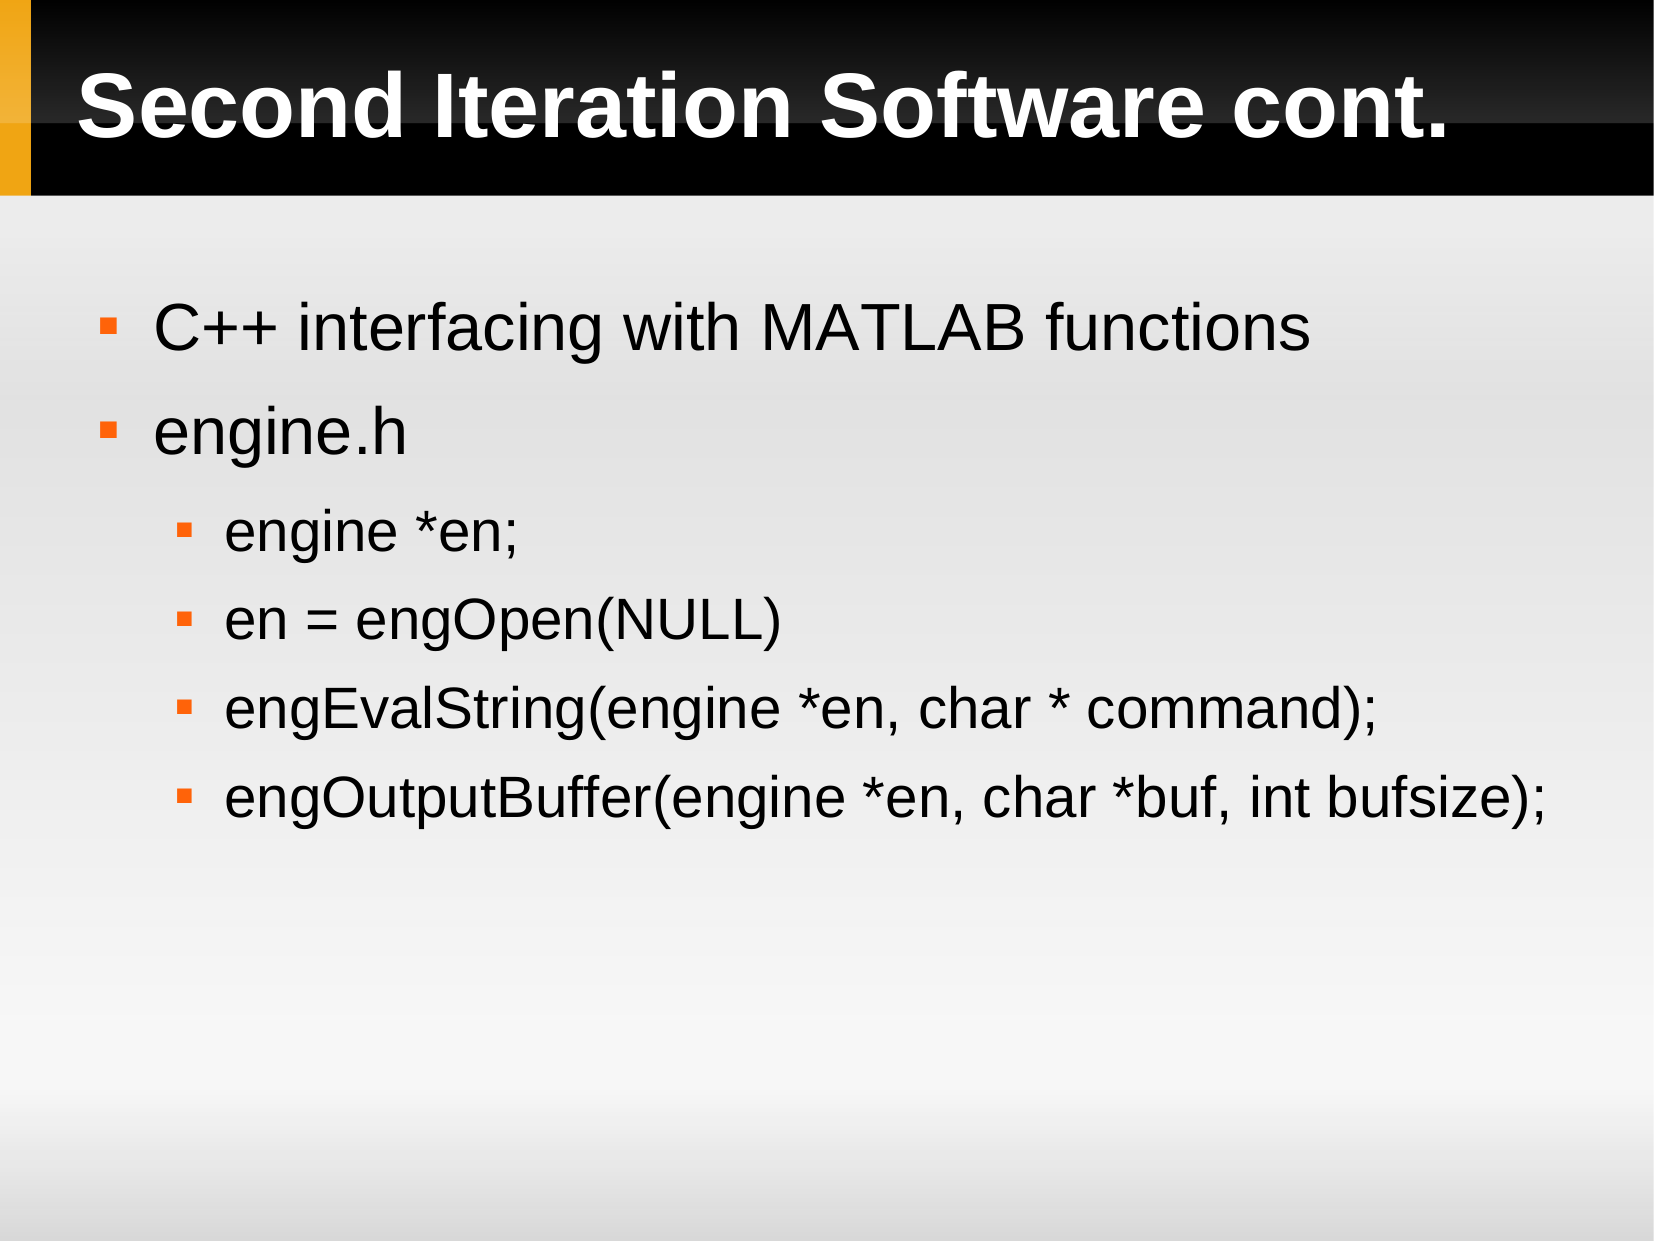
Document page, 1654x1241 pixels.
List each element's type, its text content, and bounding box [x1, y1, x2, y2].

picture [0, 0, 1654, 1241]
title Second Iteration Software cont. [76, 0, 1565, 208]
list C++ interfacing with MATLAB functions engine.h engine *en; en = engOpen(NULL) engEvalString(engine *en, char * command); engOutputBuffer(engine *en, char *buf, int bufsize); [82, 290, 1571, 1109]
